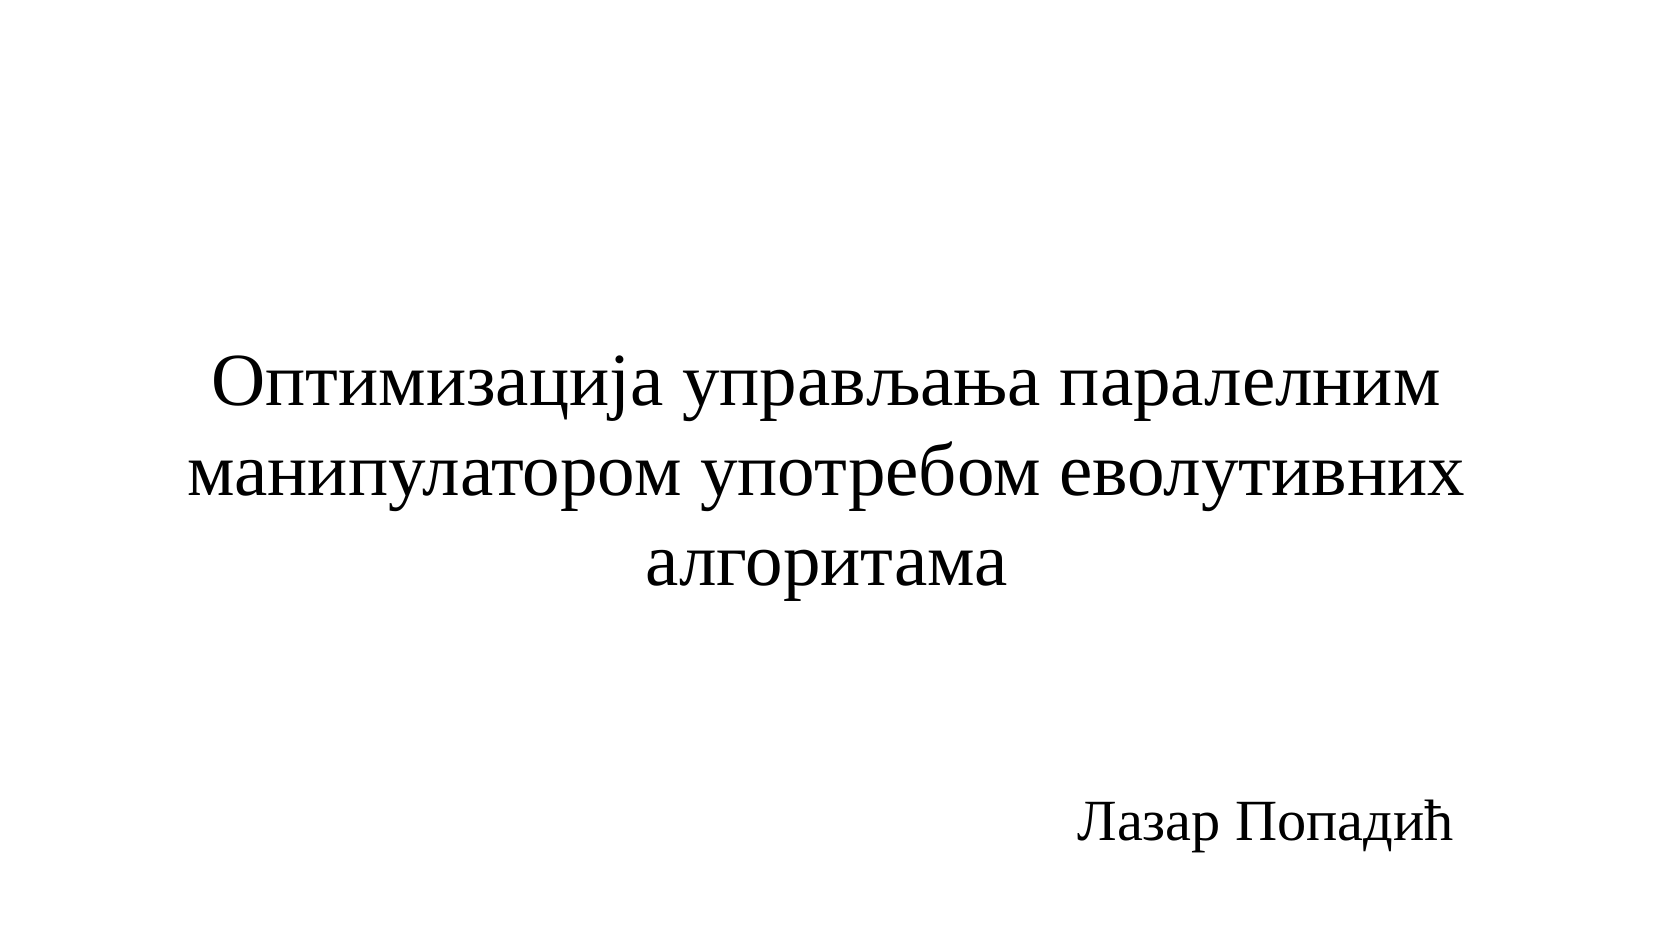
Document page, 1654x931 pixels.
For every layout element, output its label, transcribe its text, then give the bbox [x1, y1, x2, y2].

text_box Лазар Попадић [1062, 775, 1506, 846]
title Оптимизација управљања паралелним манипулатором употребом еволутивних алгоритама [59, 288, 1595, 643]
text_box Лазар Попадић [1370, 815, 1382, 838]
text_box Лазар Попадић [1200, 816, 1213, 838]
